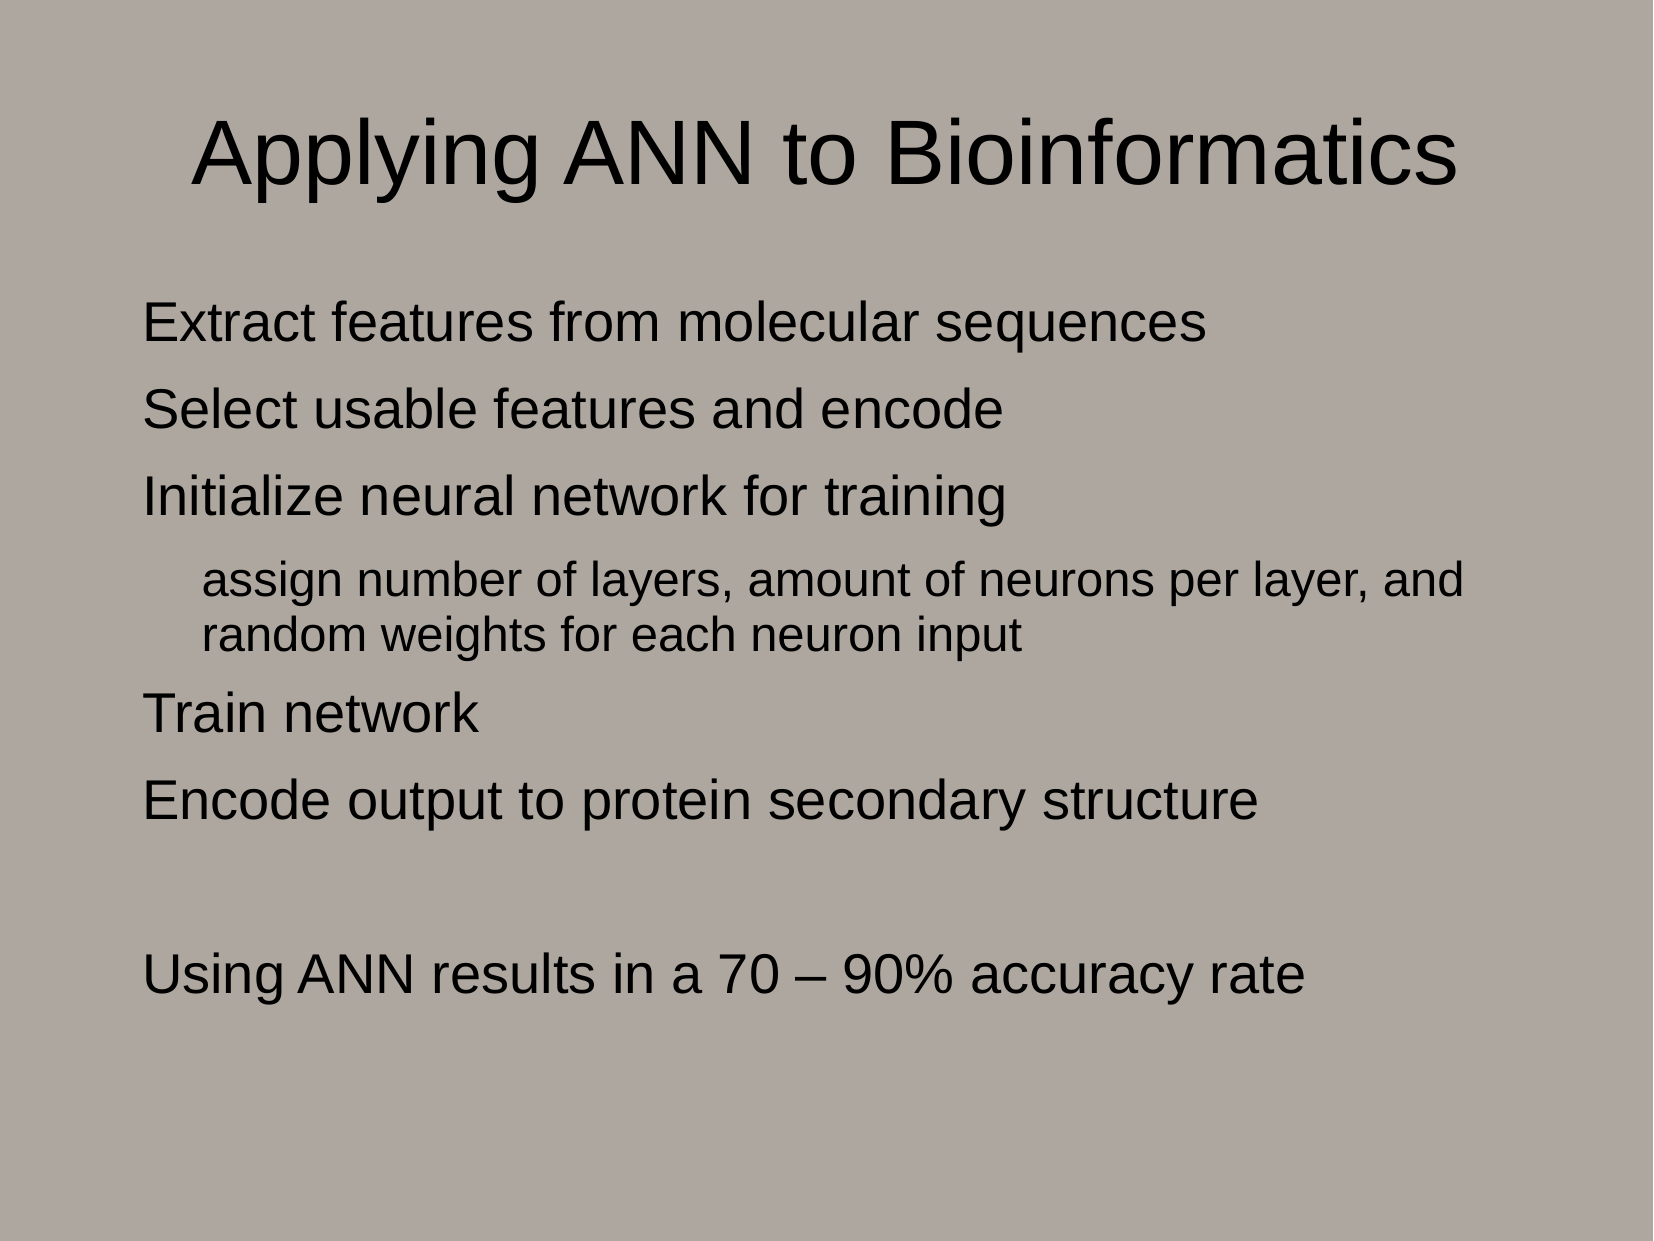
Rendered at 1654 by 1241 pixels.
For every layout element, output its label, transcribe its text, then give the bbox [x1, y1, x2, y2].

list Extract features from molecular sequences Select usable features and encode Initialize neural network for training assign number of layers, amount of neurons per layer, and random weights for each neuron input Train network Encode output to protein secondary structure Using ANN results in a 70 – 90% accuracy rate [82, 290, 1571, 1010]
title Applying ANN to Bioinformatics [82, 49, 1571, 257]
